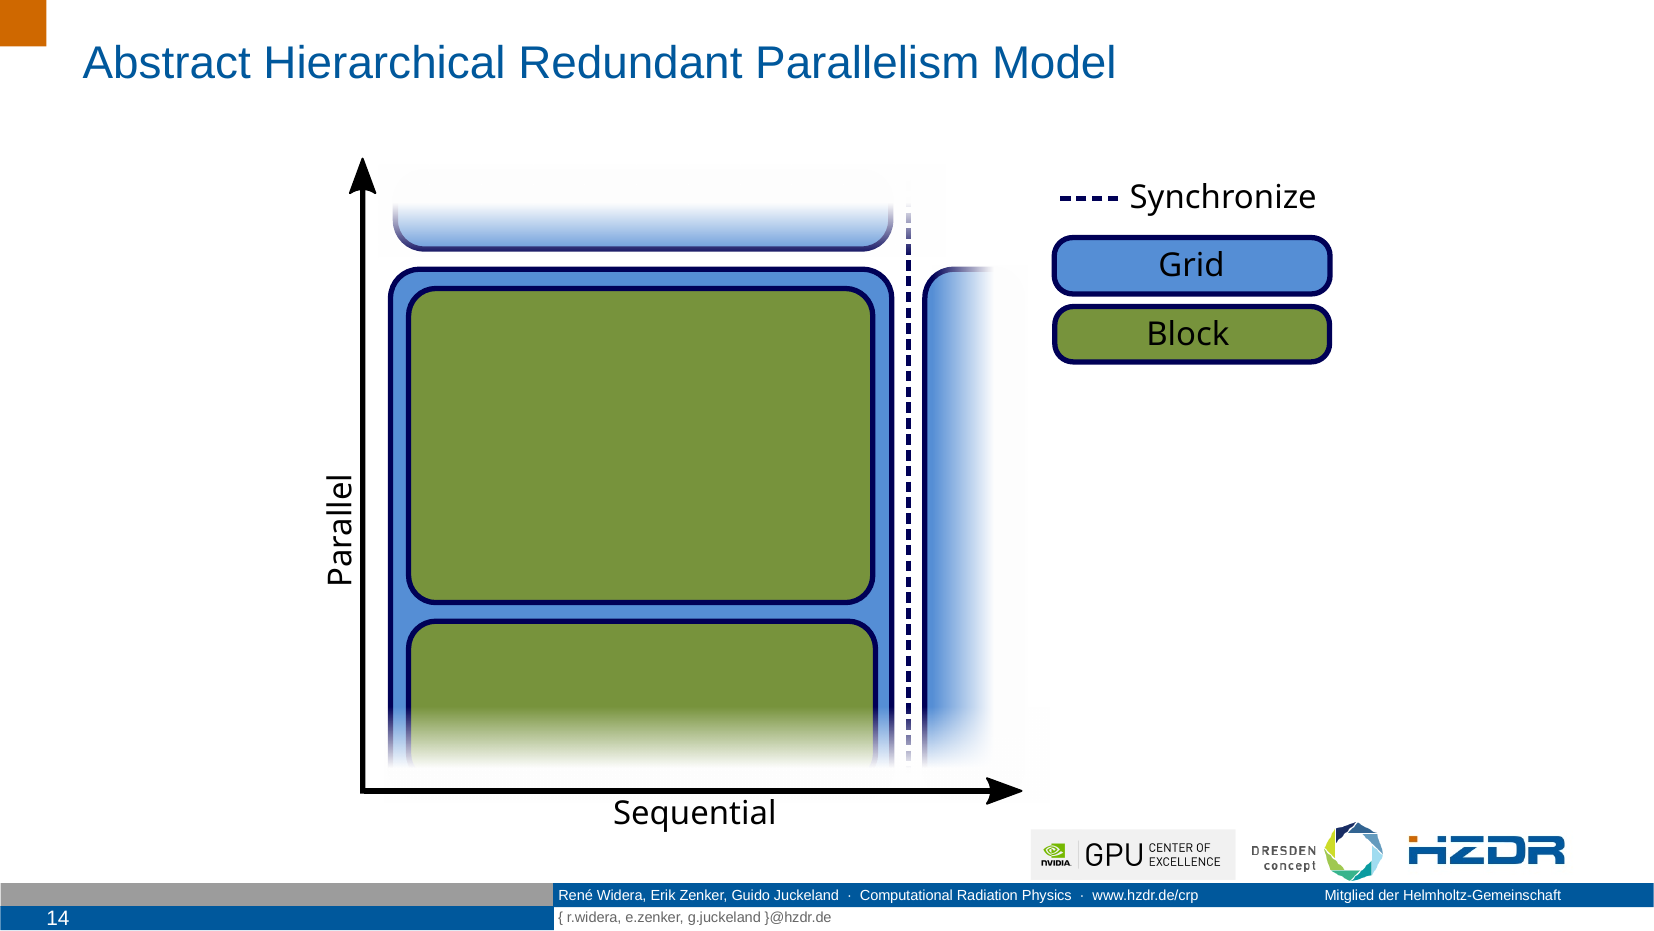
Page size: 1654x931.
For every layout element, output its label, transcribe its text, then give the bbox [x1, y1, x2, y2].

title Abstract Hierarchical Redundant Parallelism Model [82, 36, 1571, 143]
picture [1386, 819, 1582, 881]
picture [320, 157, 1383, 894]
